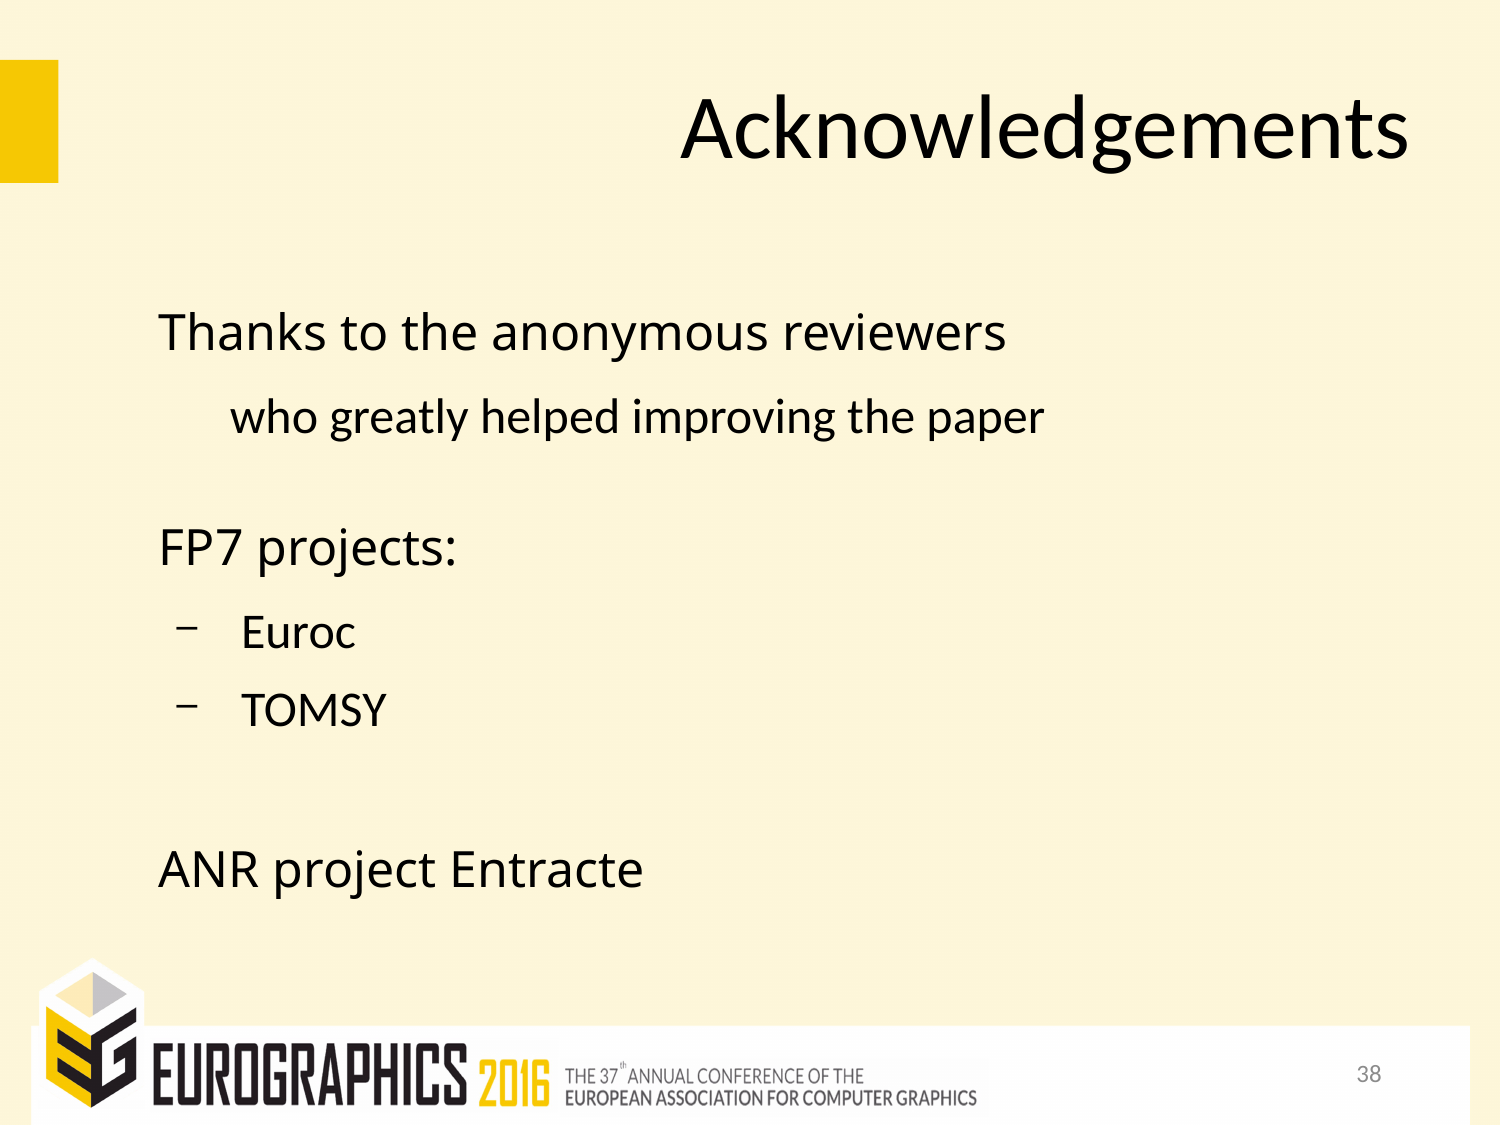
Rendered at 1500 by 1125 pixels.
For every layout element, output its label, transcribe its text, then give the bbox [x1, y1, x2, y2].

picture [0, 0, 1500, 1125]
list Thanks to the anonymous reviewers who greatly helped improving the paper FP7 projects: Euroc TOMSY ANR project Entracte [58, 299, 1442, 986]
title Acknowledgements [58, 59, 1442, 183]
slide_number <numéro> [1303, 1042, 1397, 1103]
